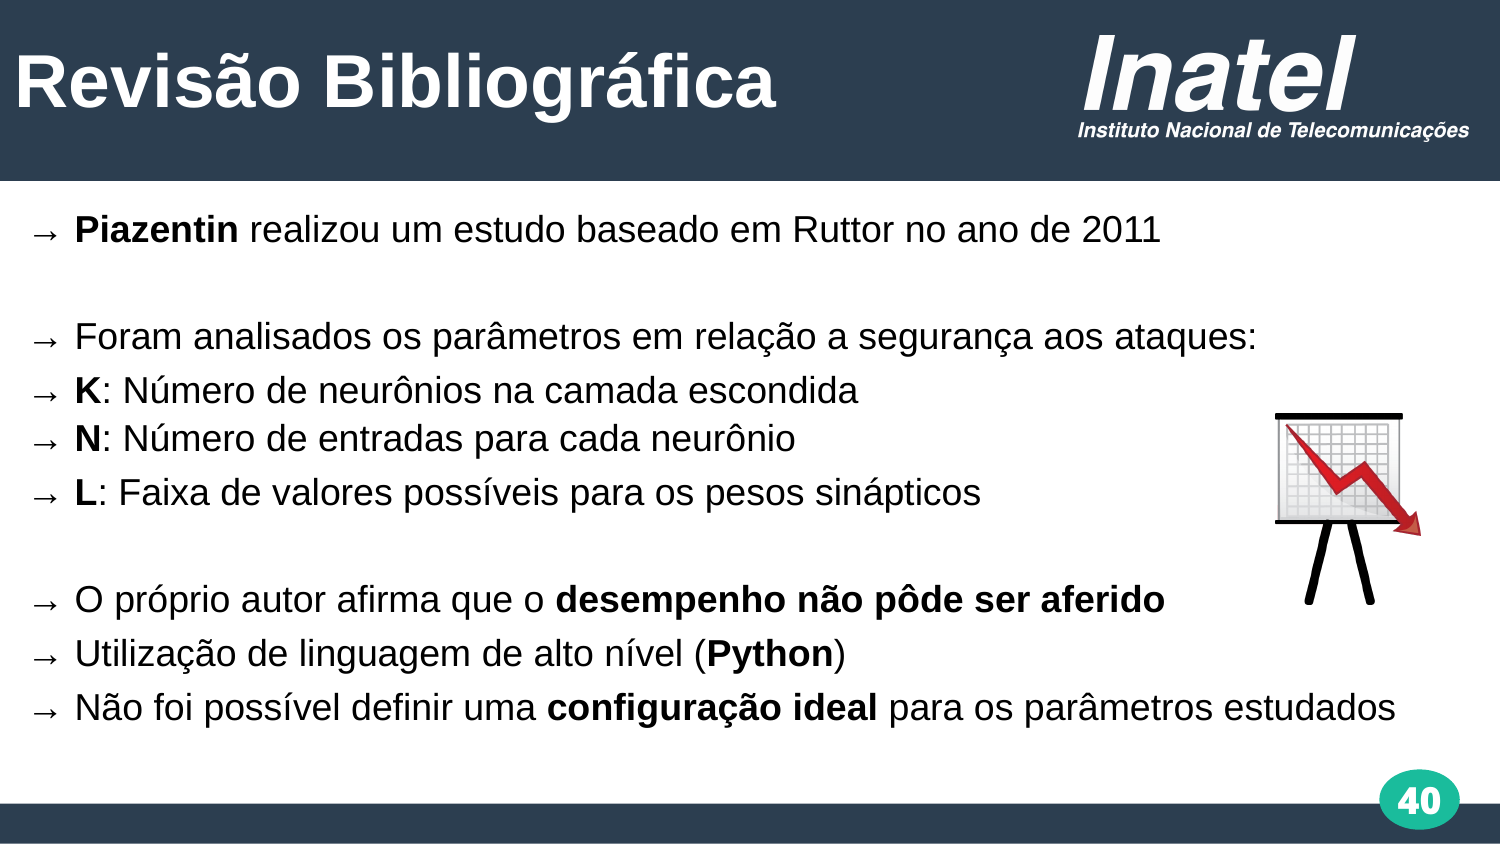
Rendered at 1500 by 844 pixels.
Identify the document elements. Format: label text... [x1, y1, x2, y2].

text_box → Piazentin realizou um estudo baseado em Ruttor no ano de 2011 → Foram analisados os parâmetros em relação a segurança aos ataques: → K: Número de neurônios na camada escondida → N: Número de entradas para cada neurônio → L: Faixa de valores possíveis para os pesos sinápticos → O próprio autor afirma que o desempenho não pôde ser aferido → Utilização de linguagem de alto nível (Python) → Não foi possível definir uma configuração ideal para os parâmetros estudados [11, 200, 1477, 742]
text_box Revisão Bibliográfica [0, 27, 1063, 136]
picture [1275, 413, 1421, 605]
picture [1078, 35, 1469, 142]
